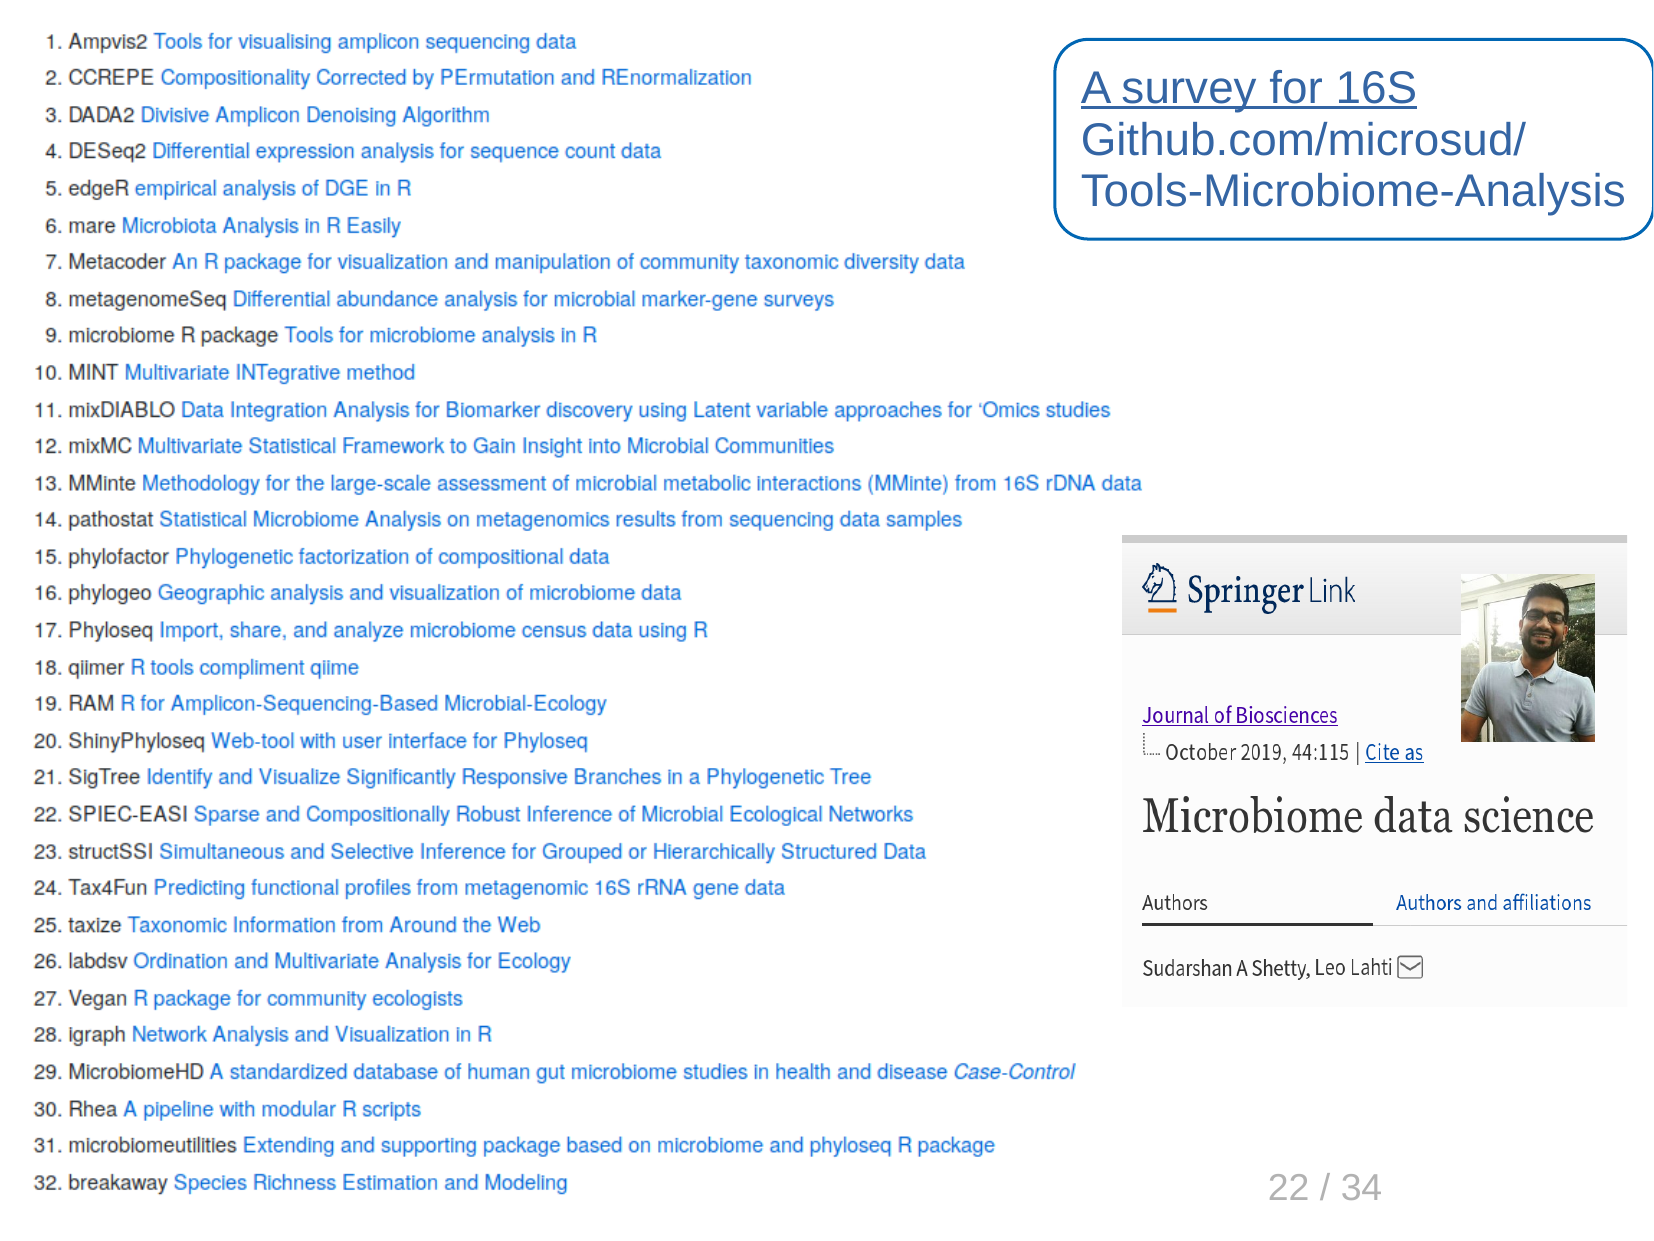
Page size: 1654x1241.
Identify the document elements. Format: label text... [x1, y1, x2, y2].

picture [7, 20, 1628, 1223]
text_box A survey for 16S Github.com/microsud/ Tools-Microbiome-Analysis [1054, 39, 1654, 240]
text_box <number> / 34 [1253, 1159, 1621, 1235]
